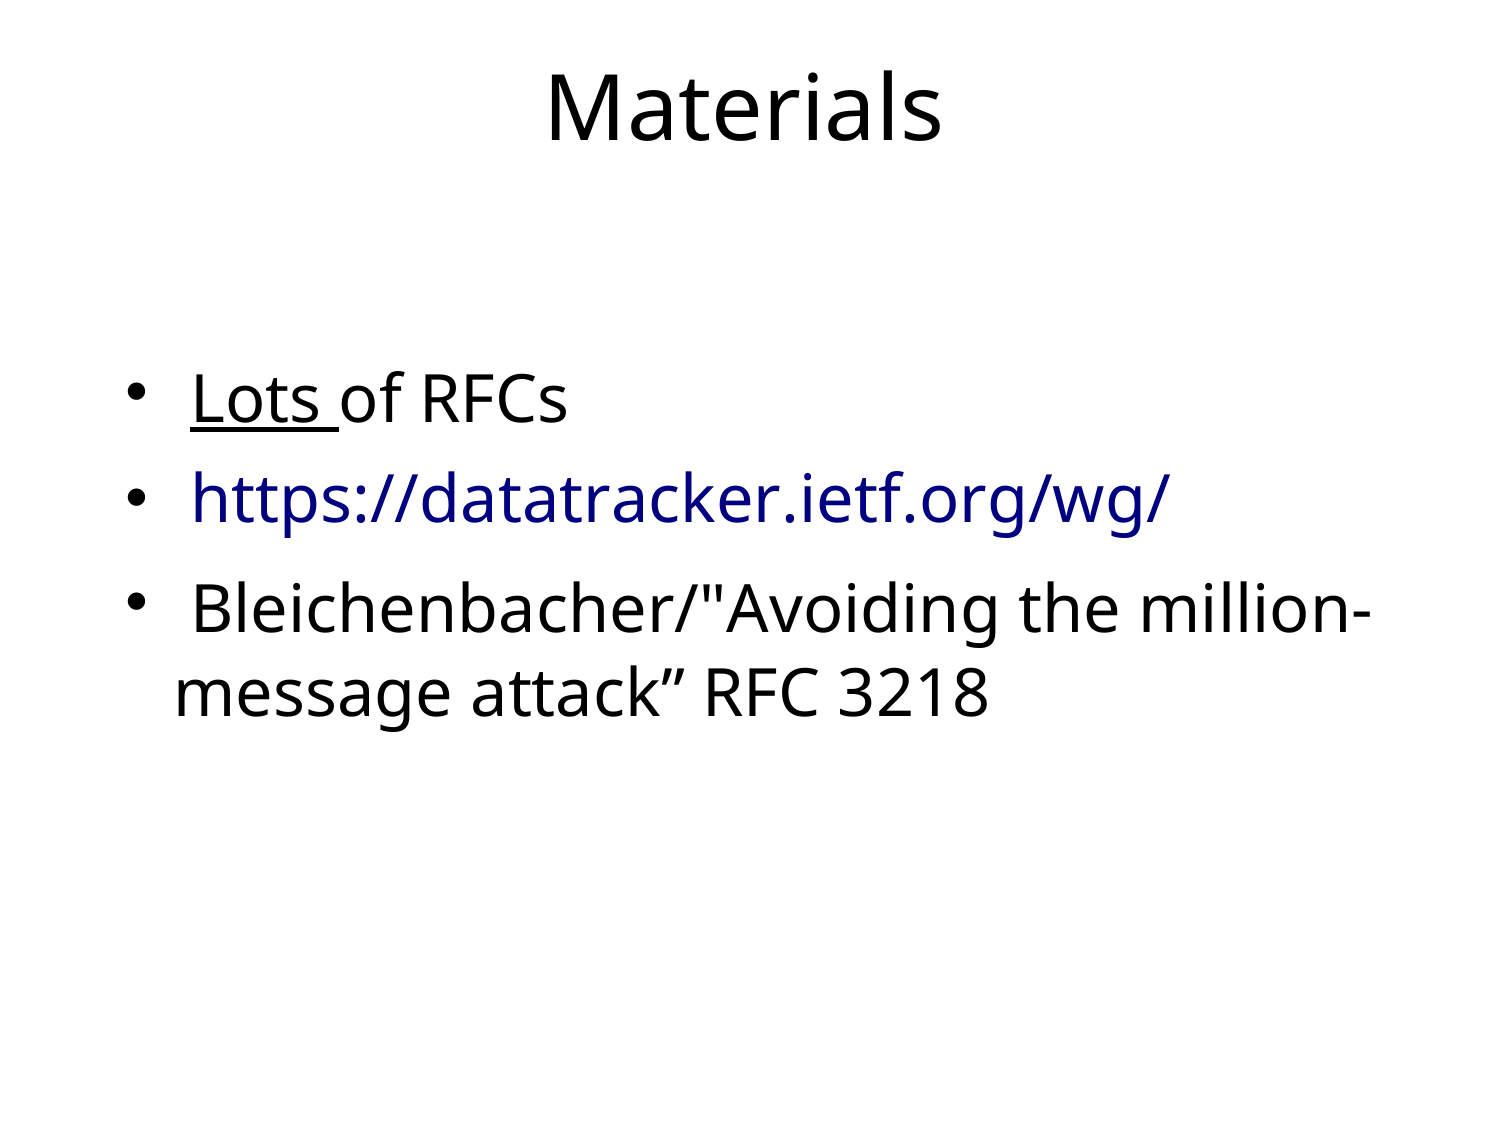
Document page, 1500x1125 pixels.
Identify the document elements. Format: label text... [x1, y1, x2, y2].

text_box Lots of RFCs https://datatracker.ietf.org/wg/ Bleichenbacher/"Avoiding the million-message attack” RFC 3218 [110, 343, 1449, 945]
text_box Materials [106, 10, 1382, 198]
